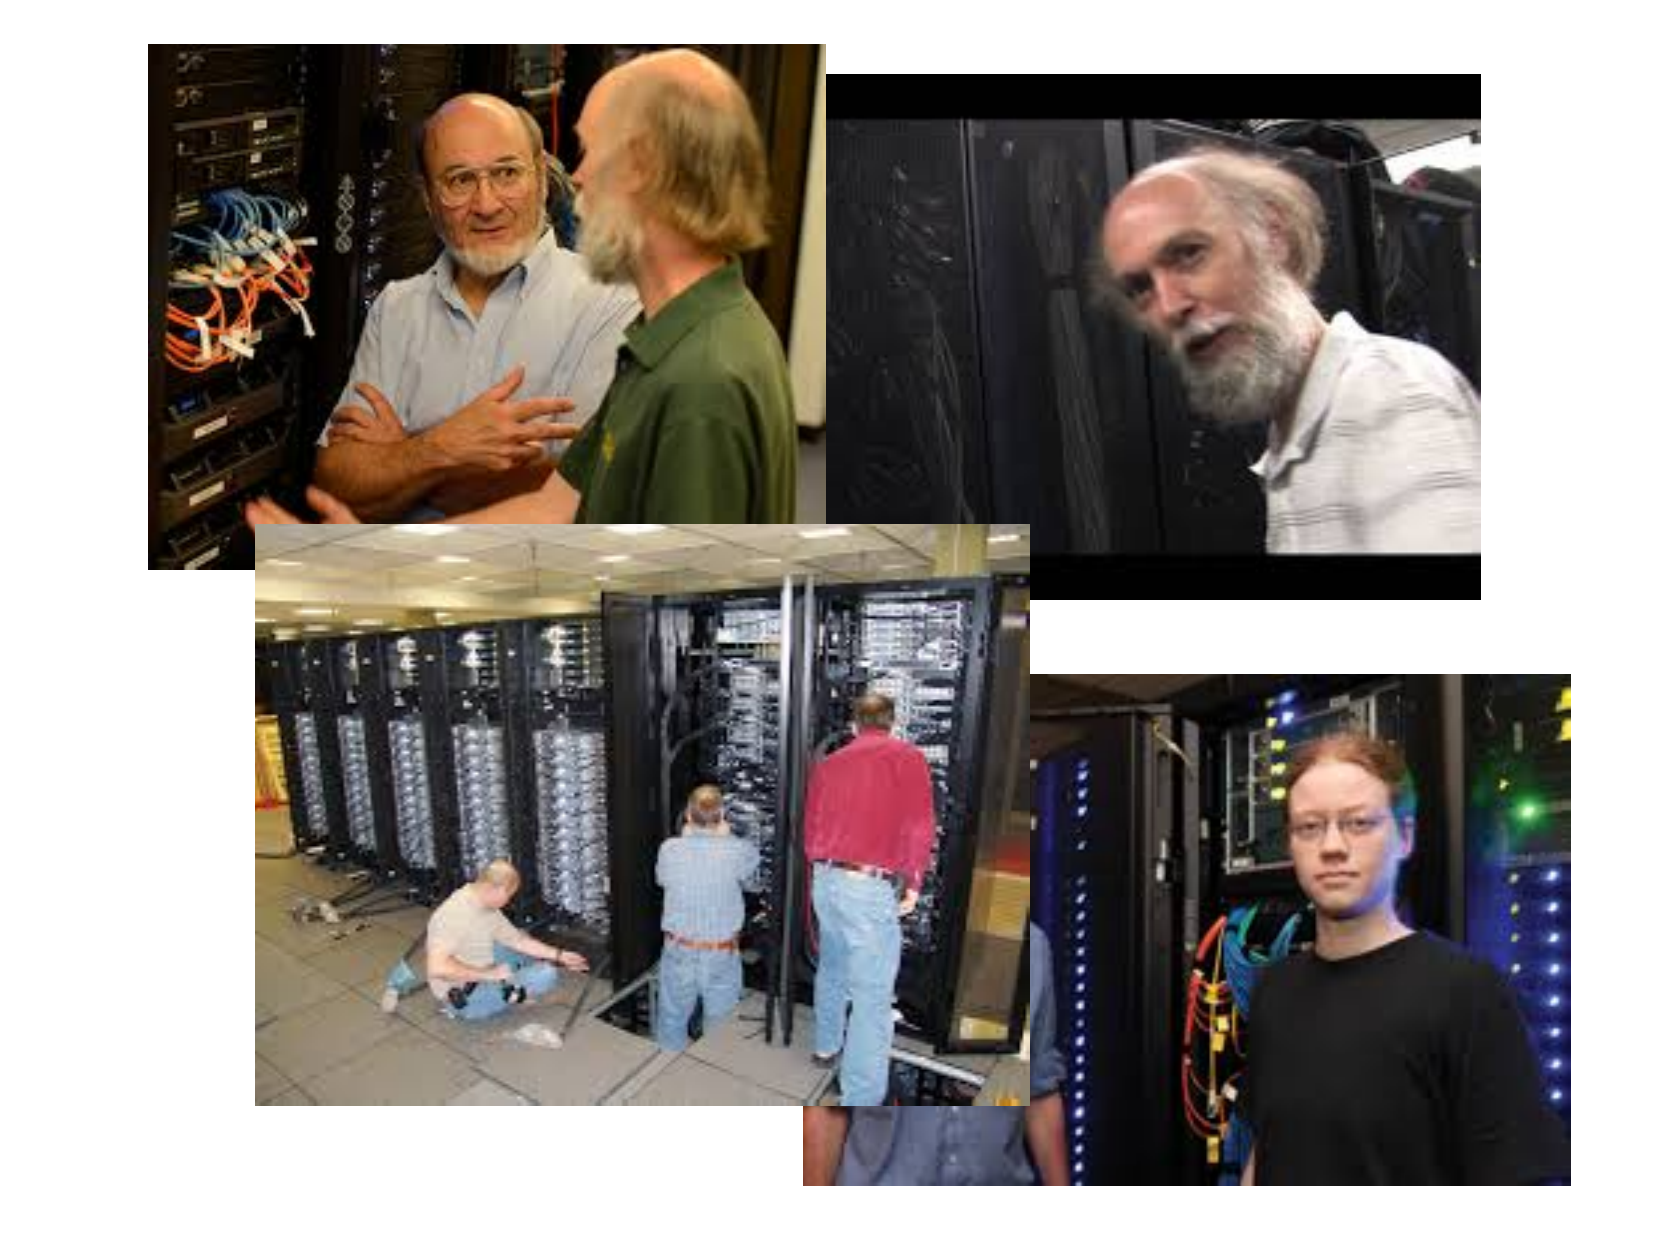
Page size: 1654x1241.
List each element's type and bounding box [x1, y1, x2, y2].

picture [148, 44, 1571, 1186]
